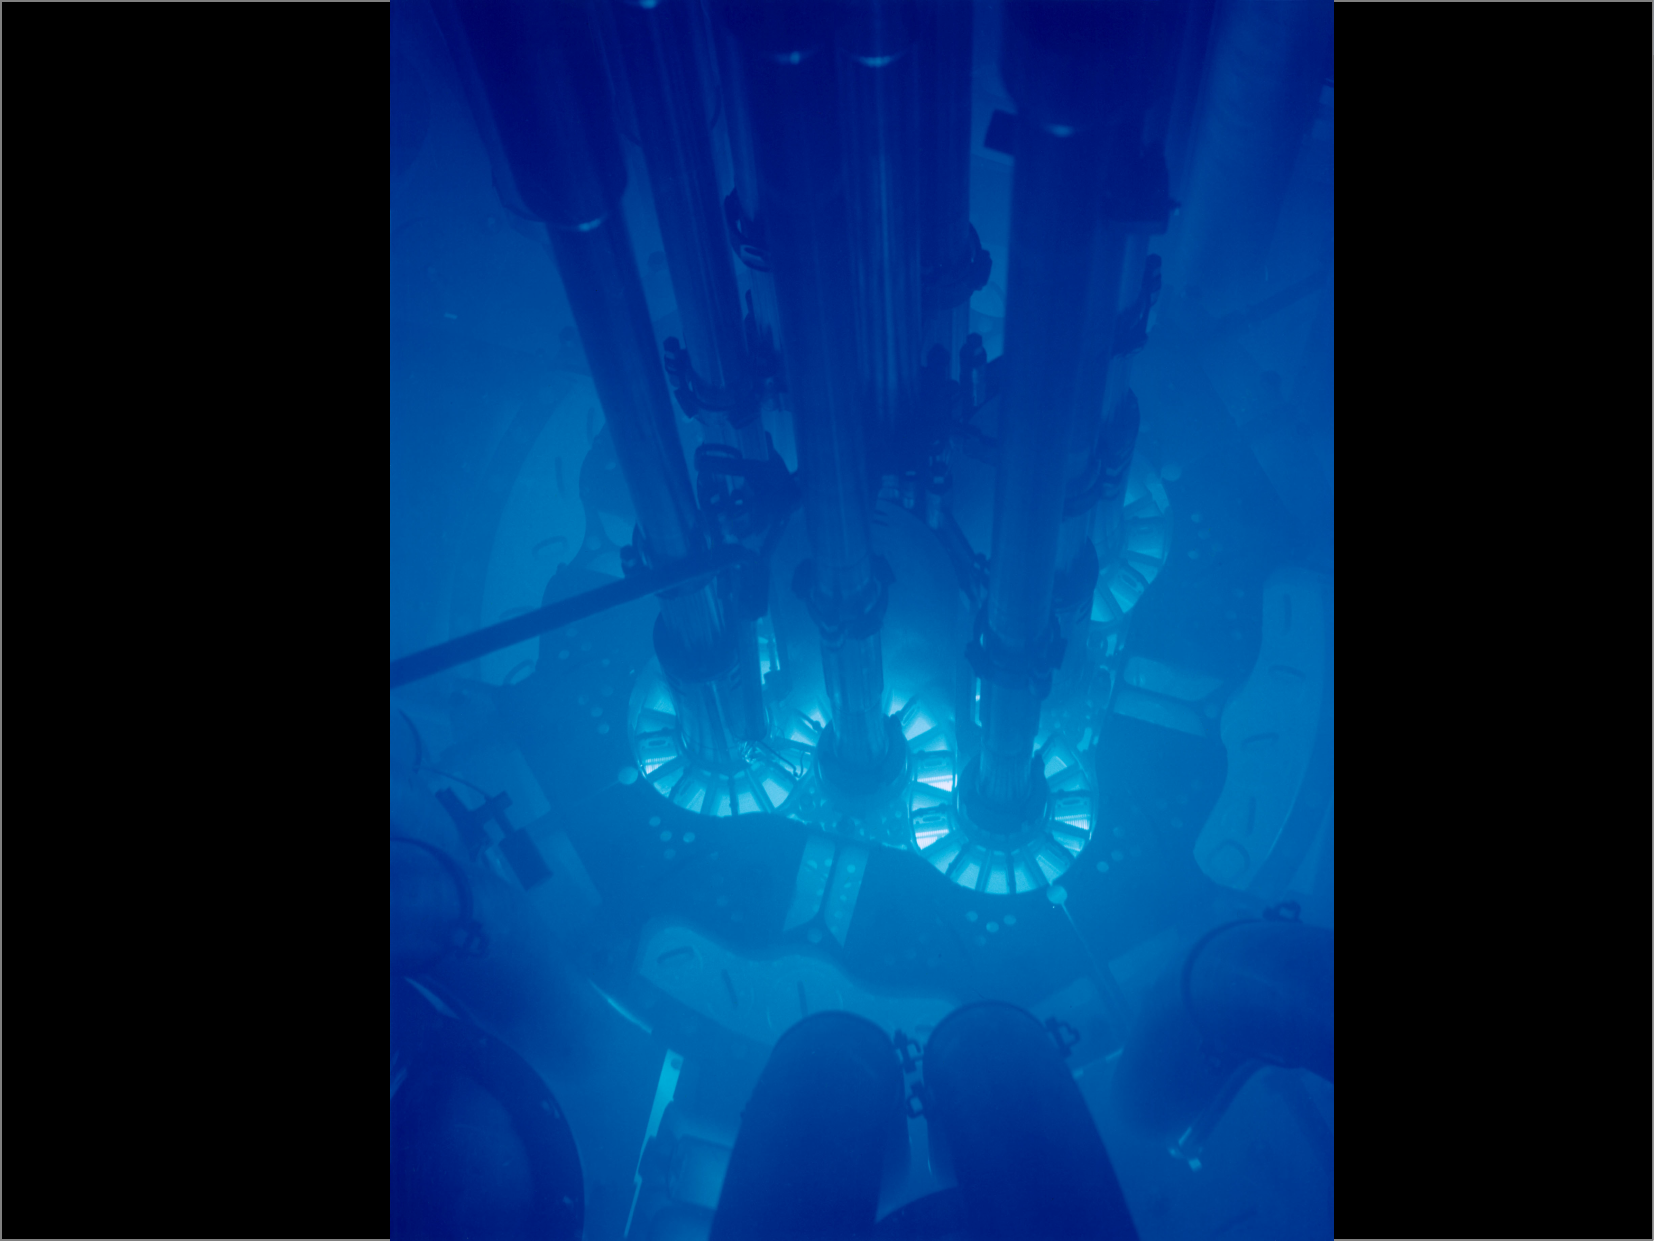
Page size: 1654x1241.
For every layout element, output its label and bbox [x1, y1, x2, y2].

text_box [0, 0, 390, 1241]
picture [390, 0, 1334, 1241]
text_box [1334, 0, 1654, 1241]
